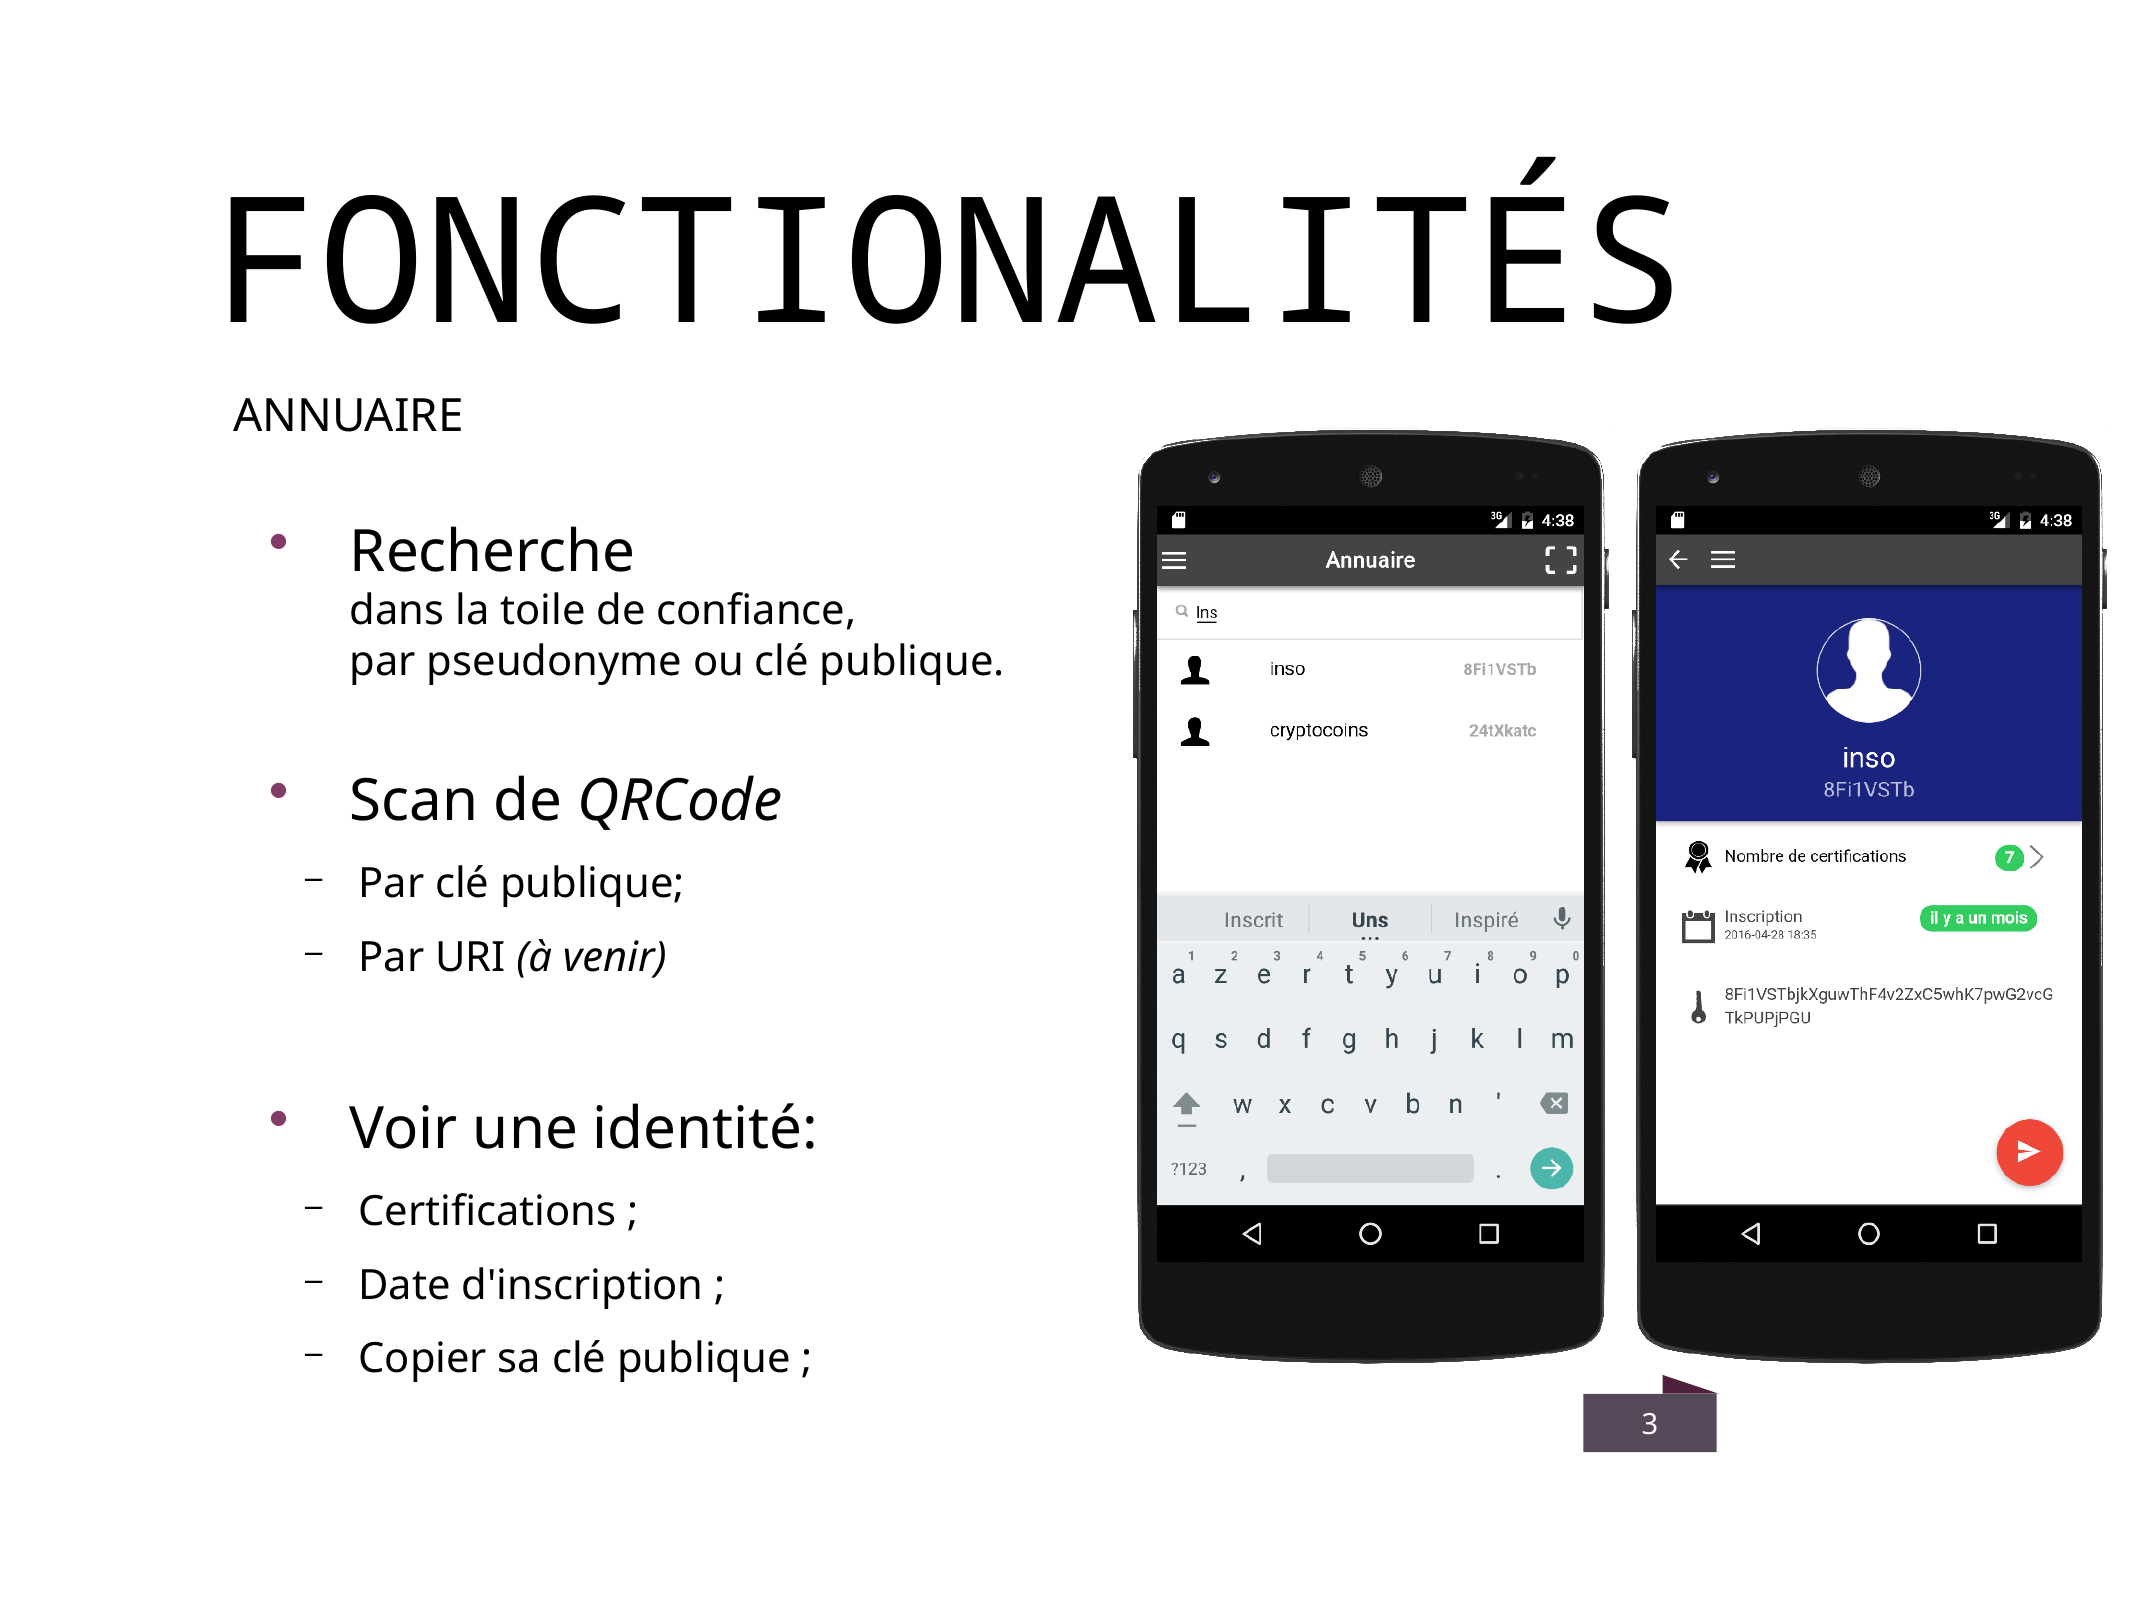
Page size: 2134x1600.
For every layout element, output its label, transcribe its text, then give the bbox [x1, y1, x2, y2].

picture [1626, 428, 2111, 1365]
title Fonctionalités [206, 141, 1923, 363]
list Recherche dans la toile de confiance, par pseudonyme ou clé publique. Scan de QRCode Par clé publique; Par URI (à venir) Voir une identité: Certifications ; Date d'inscription ; Copier sa clé publique ; [208, 551, 1111, 1501]
picture [1127, 428, 1613, 1365]
list 3 [1583, 1393, 1717, 1453]
list ANNUAIRE [225, 370, 1063, 457]
